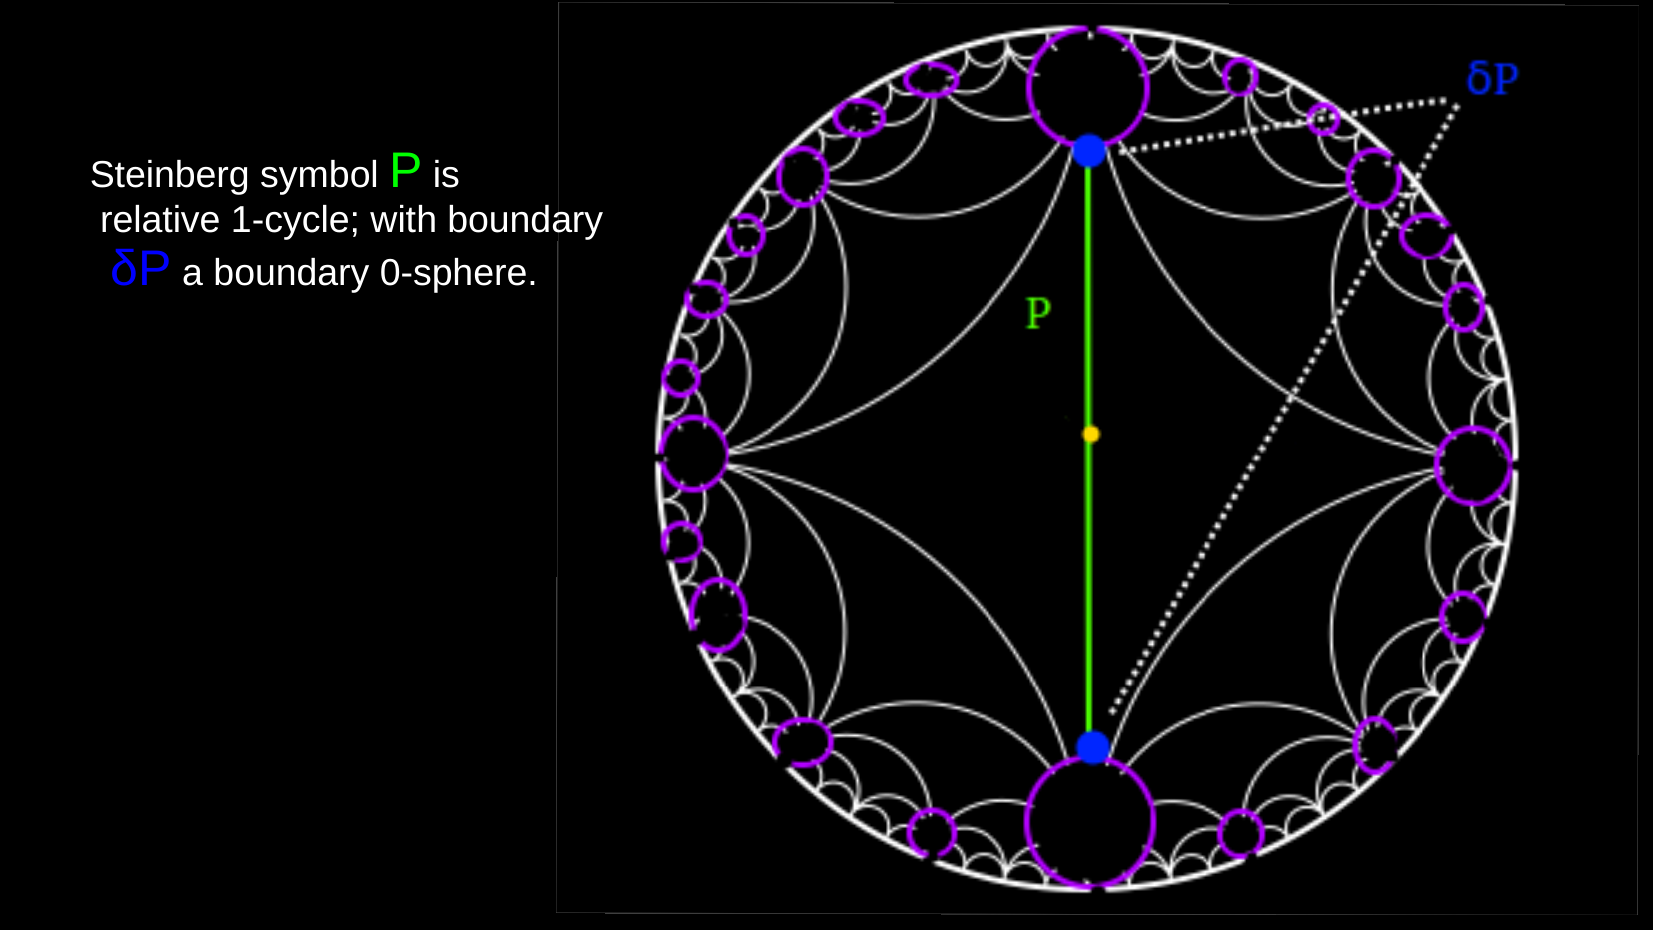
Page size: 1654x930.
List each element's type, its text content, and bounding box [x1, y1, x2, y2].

text_box [30, 44, 557, 564]
text_box Steinberg symbol P is relative 1-cycle; with boundary δP a boundary 0-sphere. [75, 134, 646, 304]
picture [555, 1, 1639, 916]
